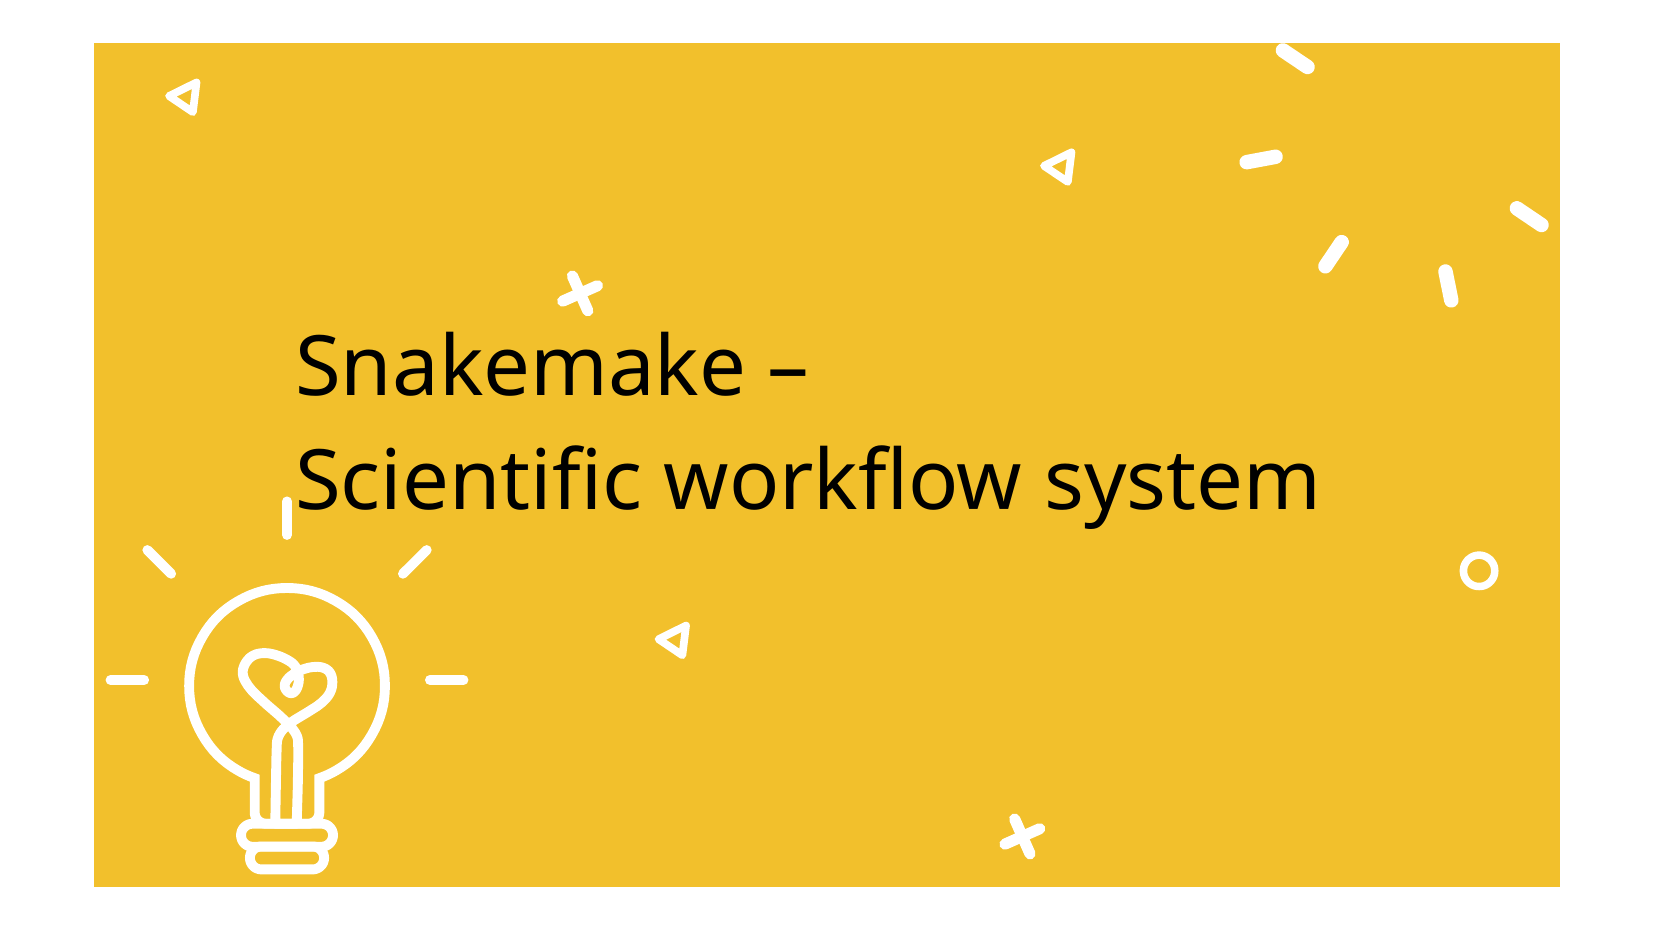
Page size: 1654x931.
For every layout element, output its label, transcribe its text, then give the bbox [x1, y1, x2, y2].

title Snakemake – Scientific workflow system [295, 249, 1388, 591]
